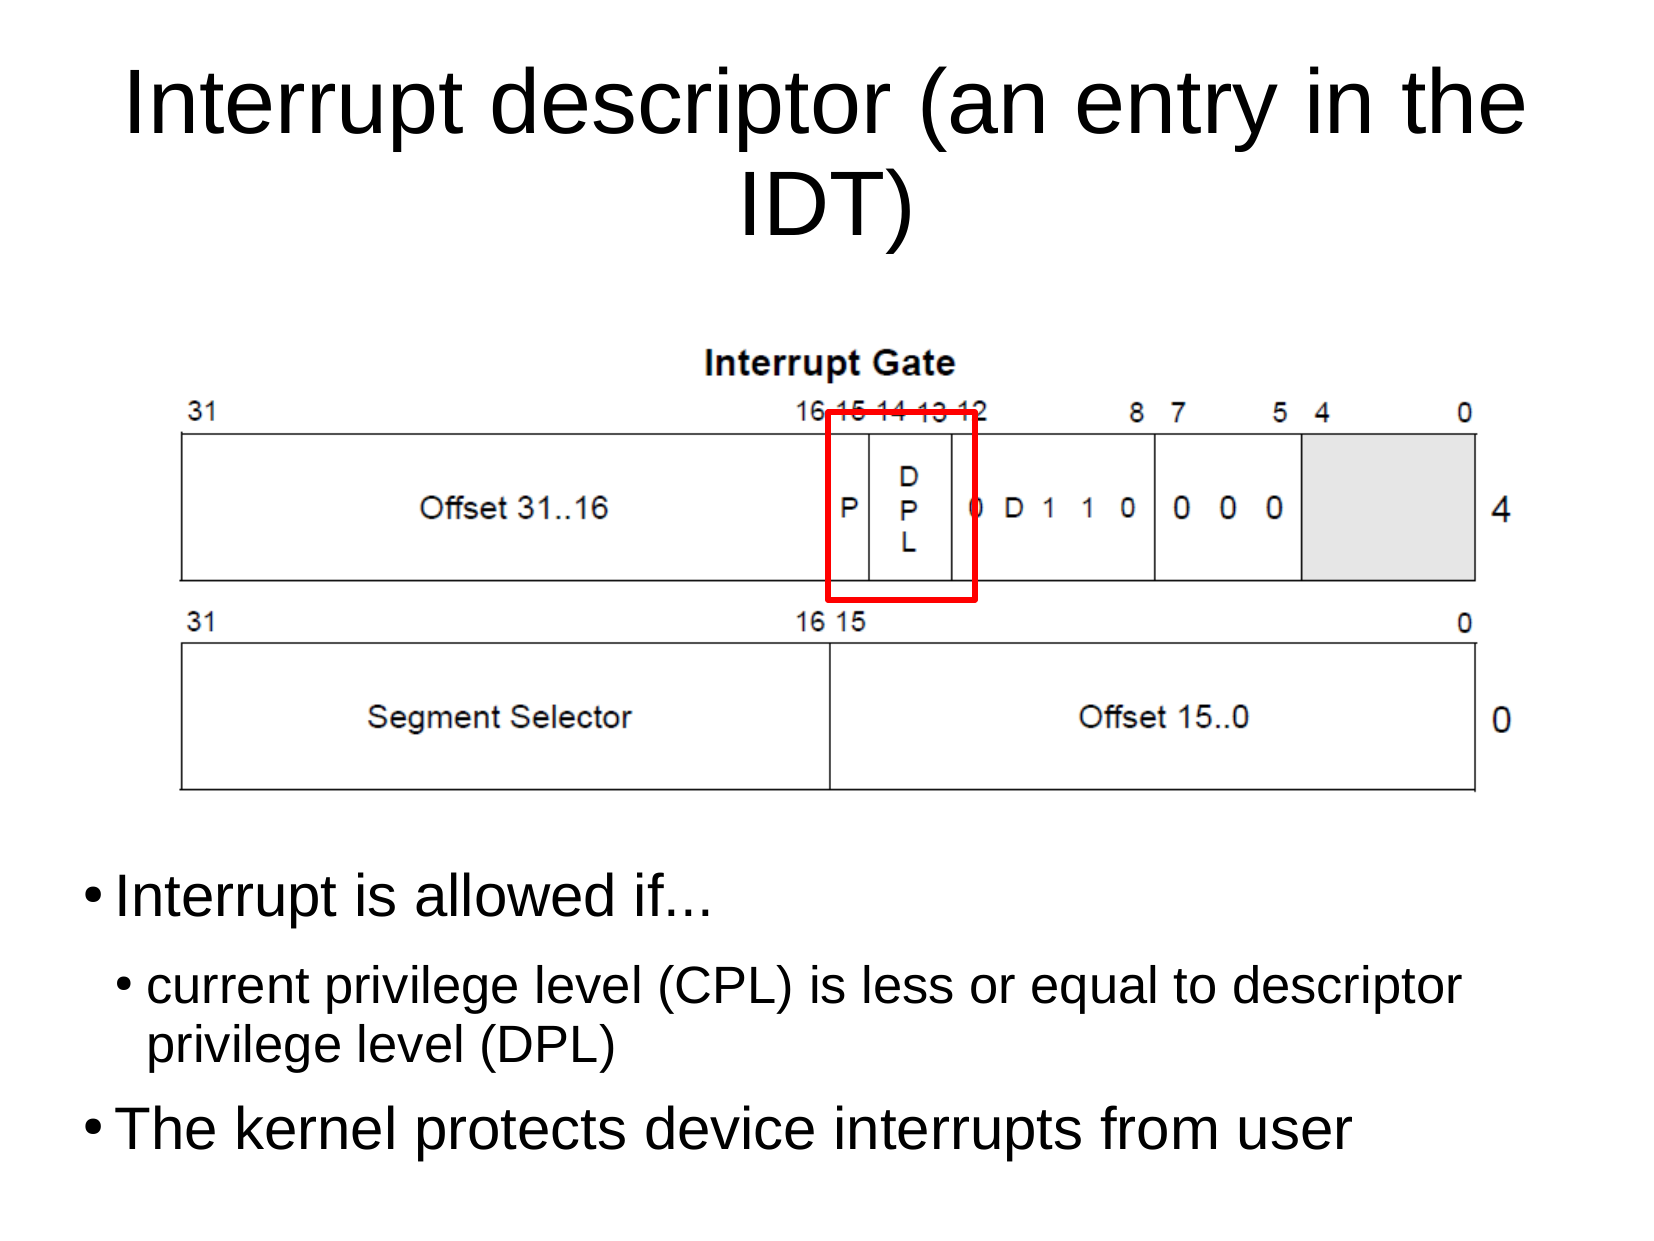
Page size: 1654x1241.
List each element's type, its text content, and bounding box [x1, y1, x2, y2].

picture [150, 329, 1537, 826]
list Interrupt is allowed if... current privilege level (CPL) is less or equal to descriptor privilege level (DPL) The kernel protects device interrupts from user [82, 862, 1571, 1163]
title Interrupt descriptor (an entry in the IDT) [82, 49, 1571, 257]
